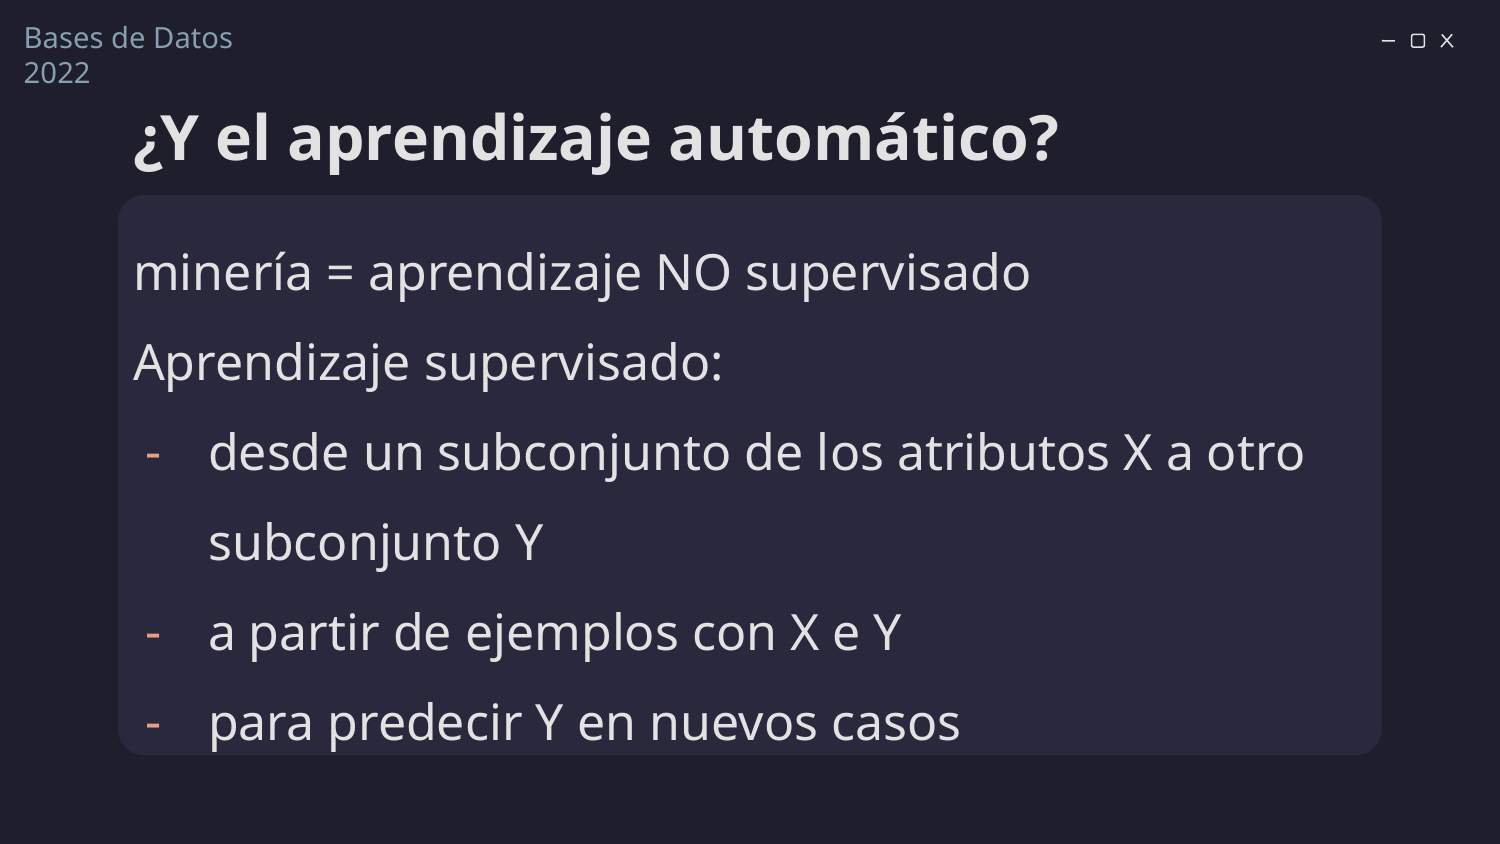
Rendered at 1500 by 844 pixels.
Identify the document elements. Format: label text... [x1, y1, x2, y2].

list minería = aprendizaje NO supervisado Aprendizaje supervisado: desde un subconjunto de los atributos X a otro subconjunto Y a partir de ejemplos con X e Y para predecir Y en nuevos casos [118, 195, 1382, 750]
title ¿Y el aprendizaje automático? [118, 88, 1382, 183]
